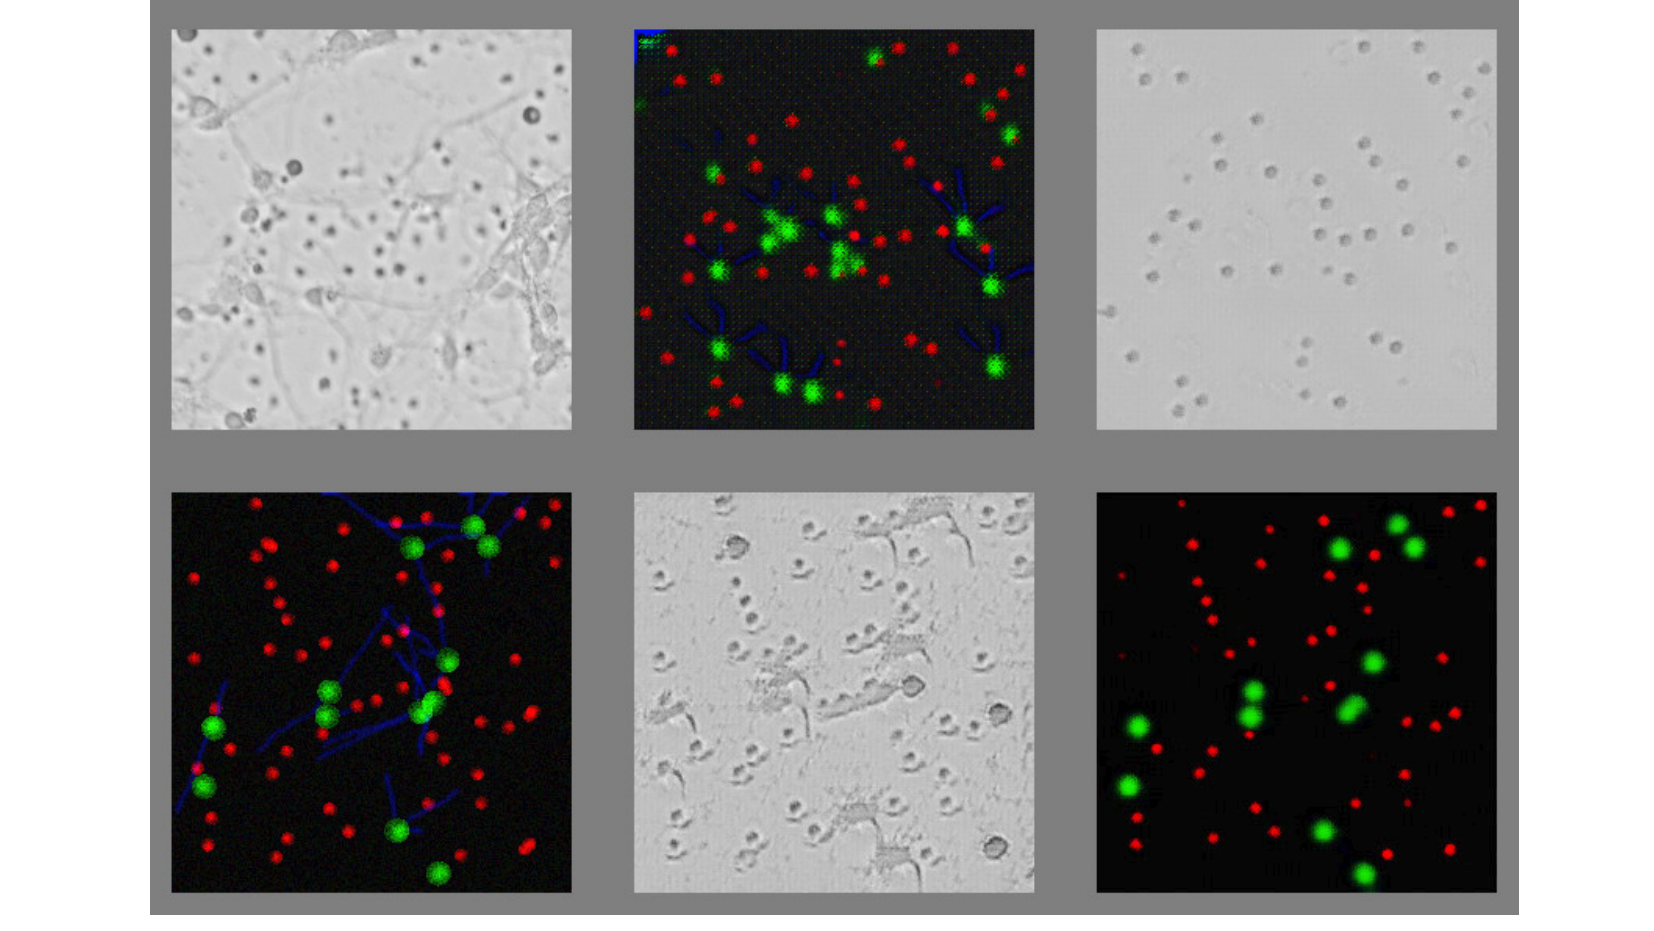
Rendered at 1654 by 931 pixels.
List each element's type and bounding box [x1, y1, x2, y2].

picture [150, 0, 1519, 916]
